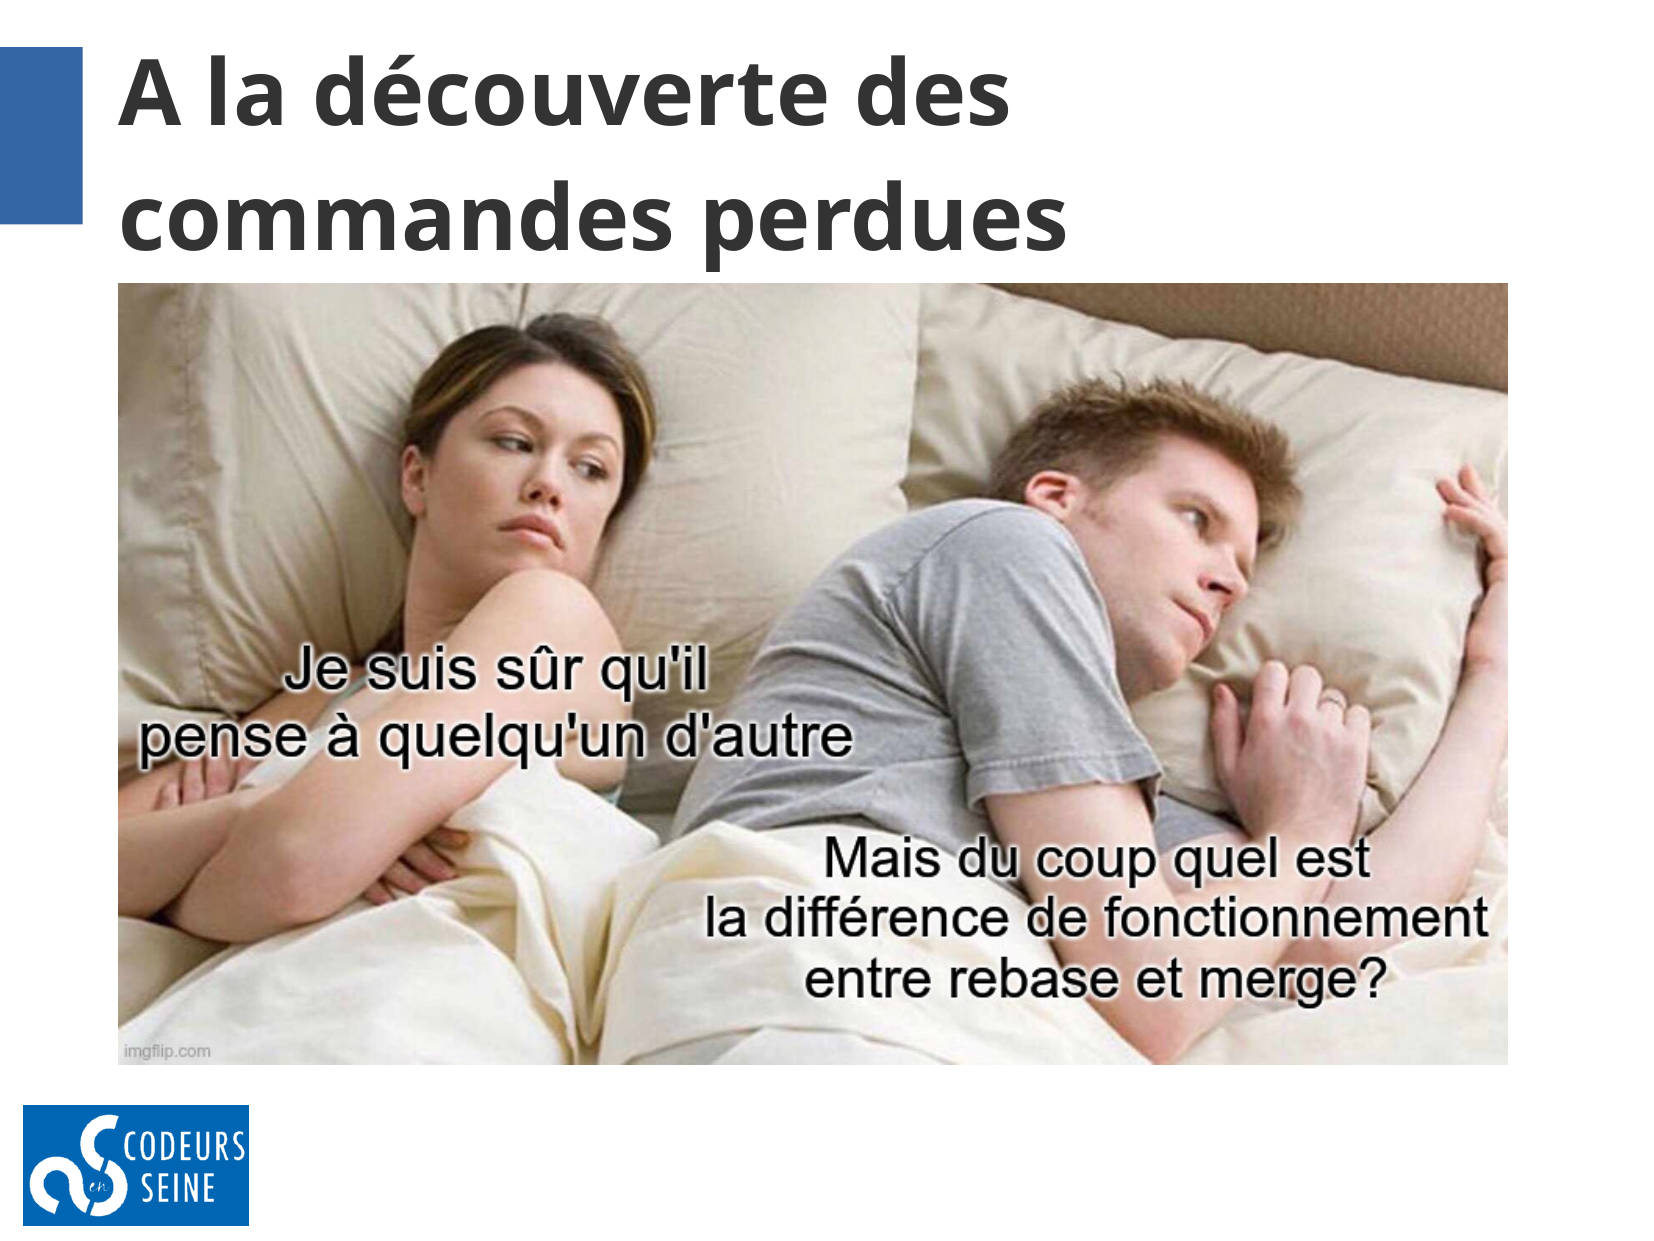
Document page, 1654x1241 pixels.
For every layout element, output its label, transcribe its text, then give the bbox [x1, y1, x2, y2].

picture [23, 1105, 249, 1226]
picture [118, 283, 1508, 1065]
title A la découverte des commandes perdues [118, 45, 1571, 260]
